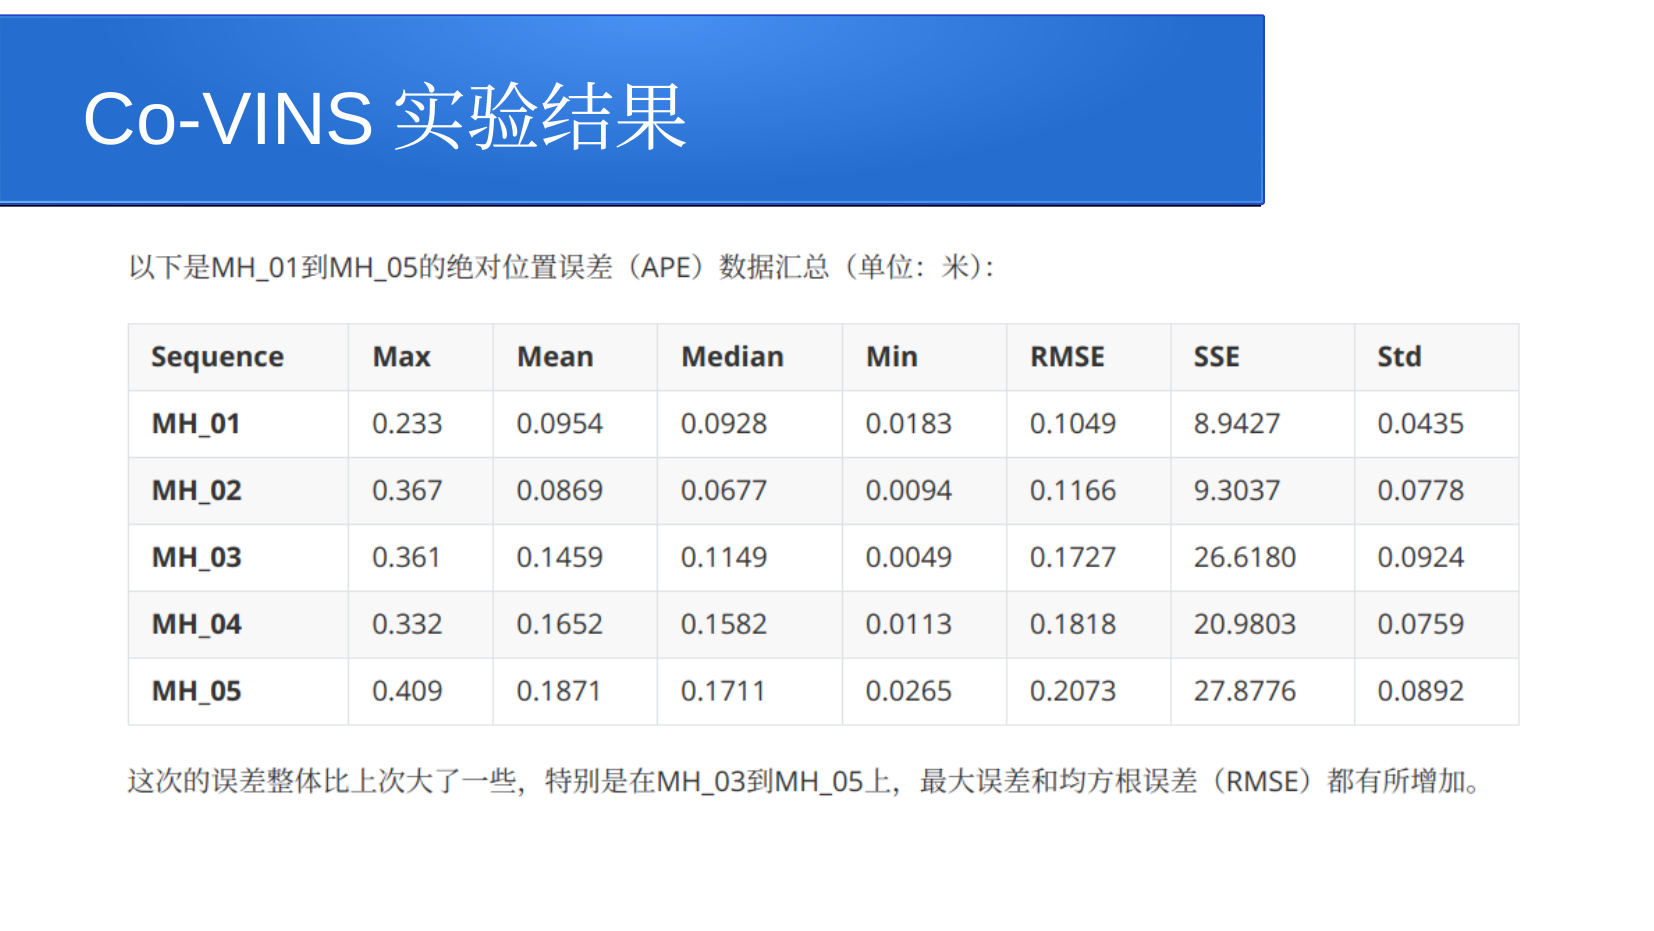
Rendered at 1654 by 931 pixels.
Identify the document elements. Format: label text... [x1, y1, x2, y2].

picture [114, 230, 1538, 815]
title Co-VINS实验结果 [82, 35, 1235, 189]
